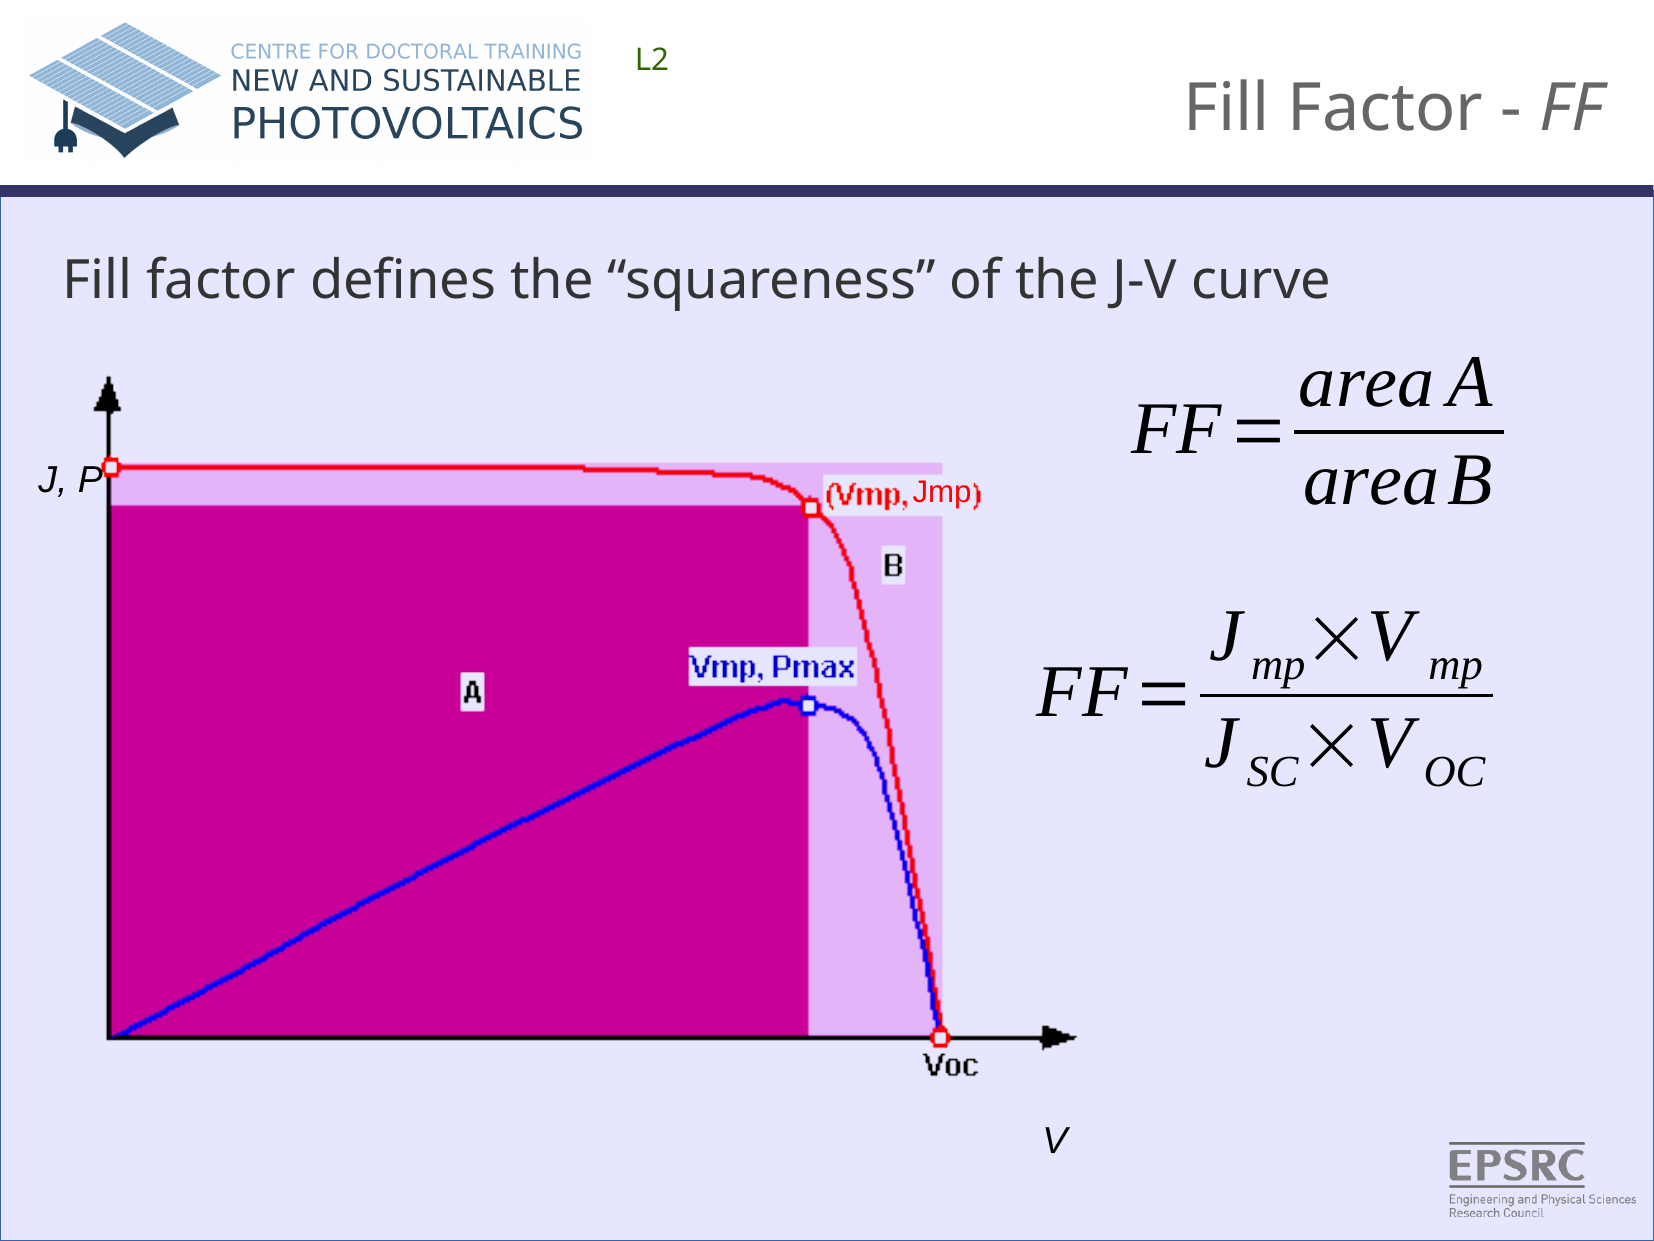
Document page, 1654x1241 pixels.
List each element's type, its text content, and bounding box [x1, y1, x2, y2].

text_box Fill factor defines the “squareness” of the J-V curve [47, 232, 1607, 319]
chart [1108, 341, 1524, 520]
picture [19, 17, 591, 166]
text_box [0, 197, 1654, 1241]
picture [1449, 1142, 1636, 1217]
text_box Jmp [897, 466, 1075, 517]
text_box Fill Factor - FF [767, 51, 1619, 142]
text_box V [1027, 1112, 1205, 1170]
text_box J, P [23, 451, 201, 508]
chart [1013, 595, 1513, 797]
text_box L2 [620, 29, 880, 80]
picture [0, 354, 1182, 1087]
